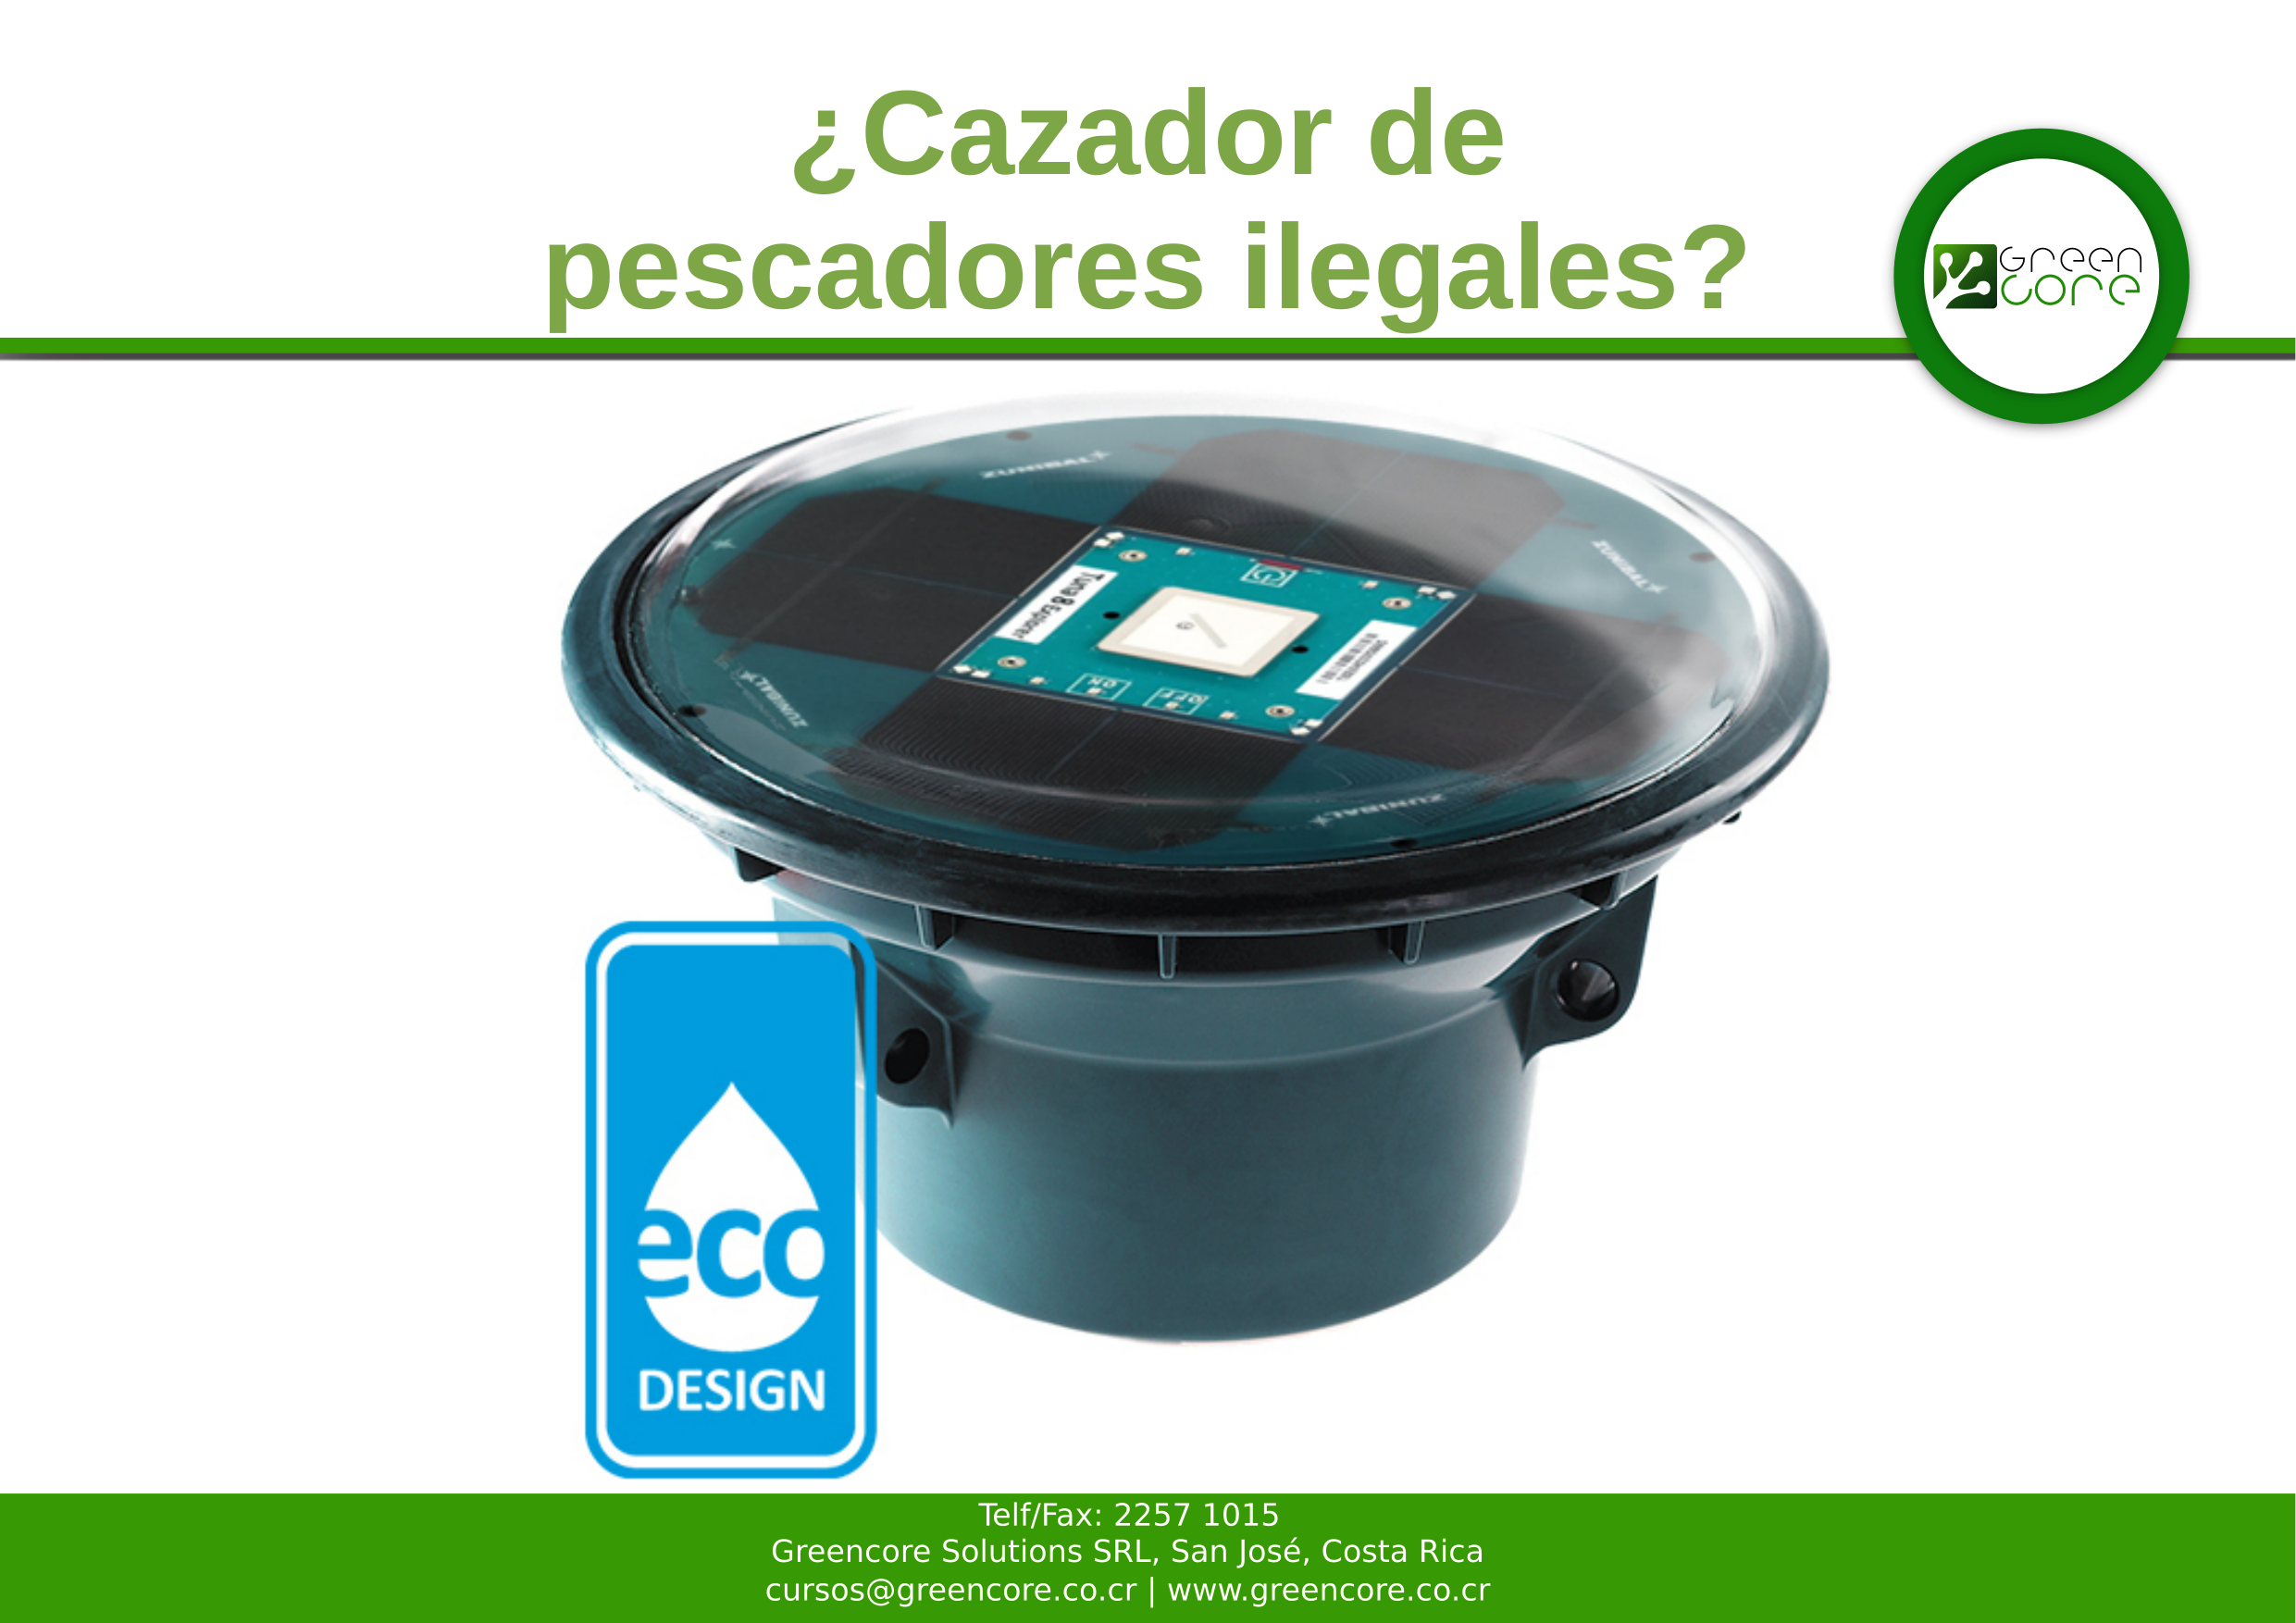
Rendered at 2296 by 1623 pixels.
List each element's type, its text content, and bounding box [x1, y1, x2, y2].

title ¿Cazador de pescadores ilegales? [115, 64, 2181, 336]
picture [0, 0, 2296, 1623]
